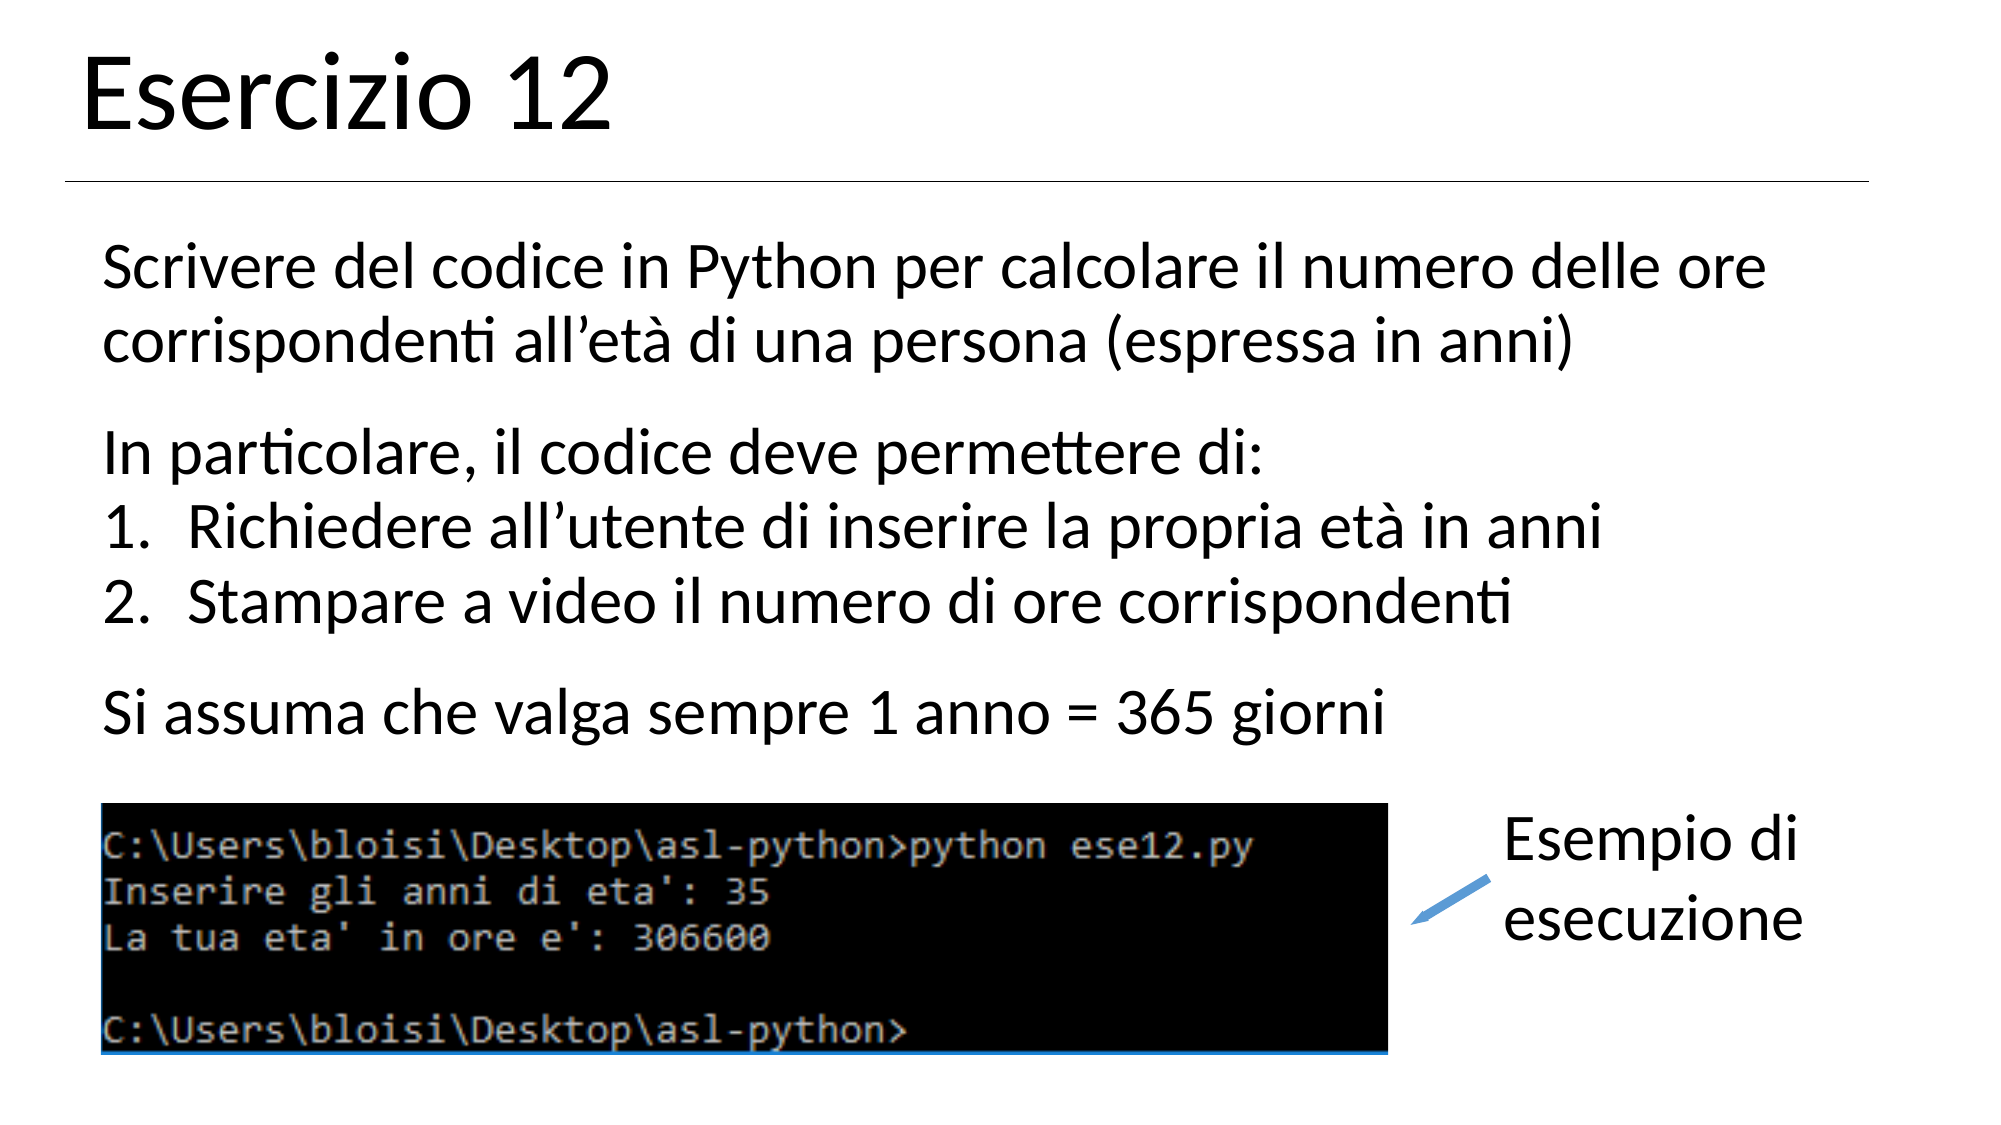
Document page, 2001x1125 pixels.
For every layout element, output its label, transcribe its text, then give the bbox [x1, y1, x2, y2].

text_box Scrivere del codice in Python per calcolare il numero delle ore corrispondenti all’età di una persona (espressa in anni) In particolare, il codice deve permettere di: Richiedere all’utente di inserire la propria età in anni Stampare a video il numero di ore corrispondenti Si assuma che valga sempre 1 anno = 365 giorni [87, 222, 1825, 757]
text_box Esempio di esecuzione [1488, 786, 1888, 964]
picture [100, 803, 1389, 1055]
text_box Esercizio 12 [64, 24, 1899, 182]
